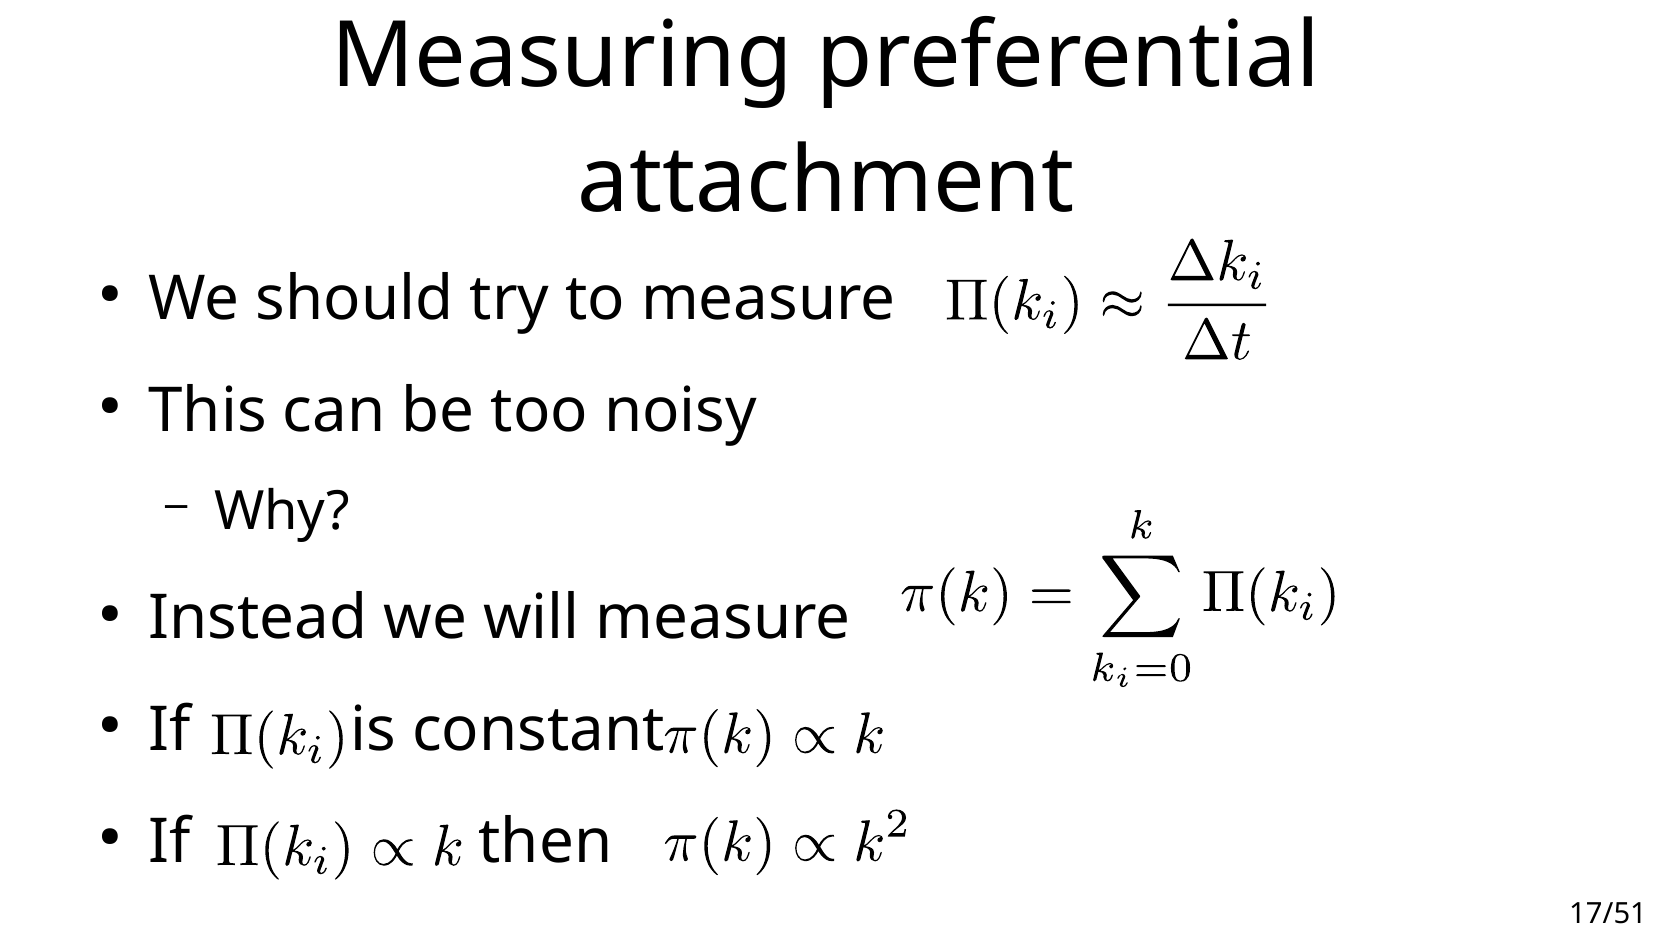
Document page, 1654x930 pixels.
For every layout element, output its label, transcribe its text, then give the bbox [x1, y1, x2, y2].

text_box [945, 238, 1267, 360]
list We should try to measure This can be too noisy Why? Instead we will measure If is constant If then [82, 252, 1571, 886]
text_box [663, 809, 909, 876]
text_box [215, 821, 464, 880]
text_box [210, 710, 349, 769]
title Measuring preferential attachment [82, 1, 1571, 225]
text_box [900, 510, 1341, 688]
text_box [663, 709, 886, 768]
